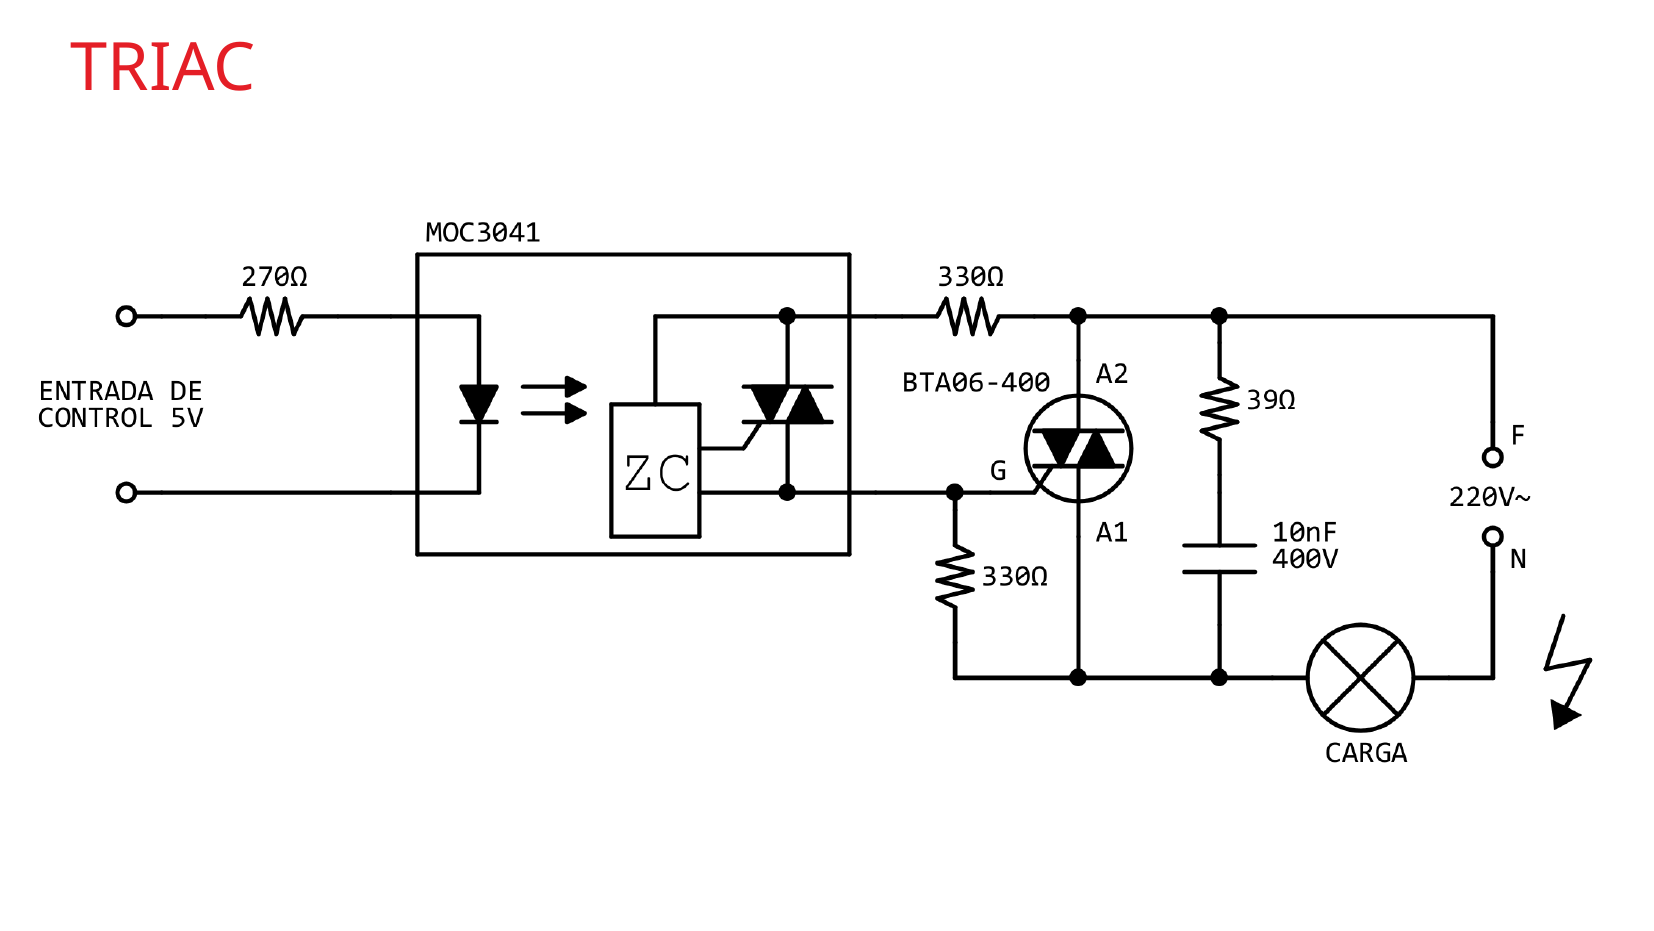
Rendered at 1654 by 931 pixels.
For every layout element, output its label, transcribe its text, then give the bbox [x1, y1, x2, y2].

picture [11, 192, 1642, 827]
title TRIAC [70, 11, 1347, 118]
